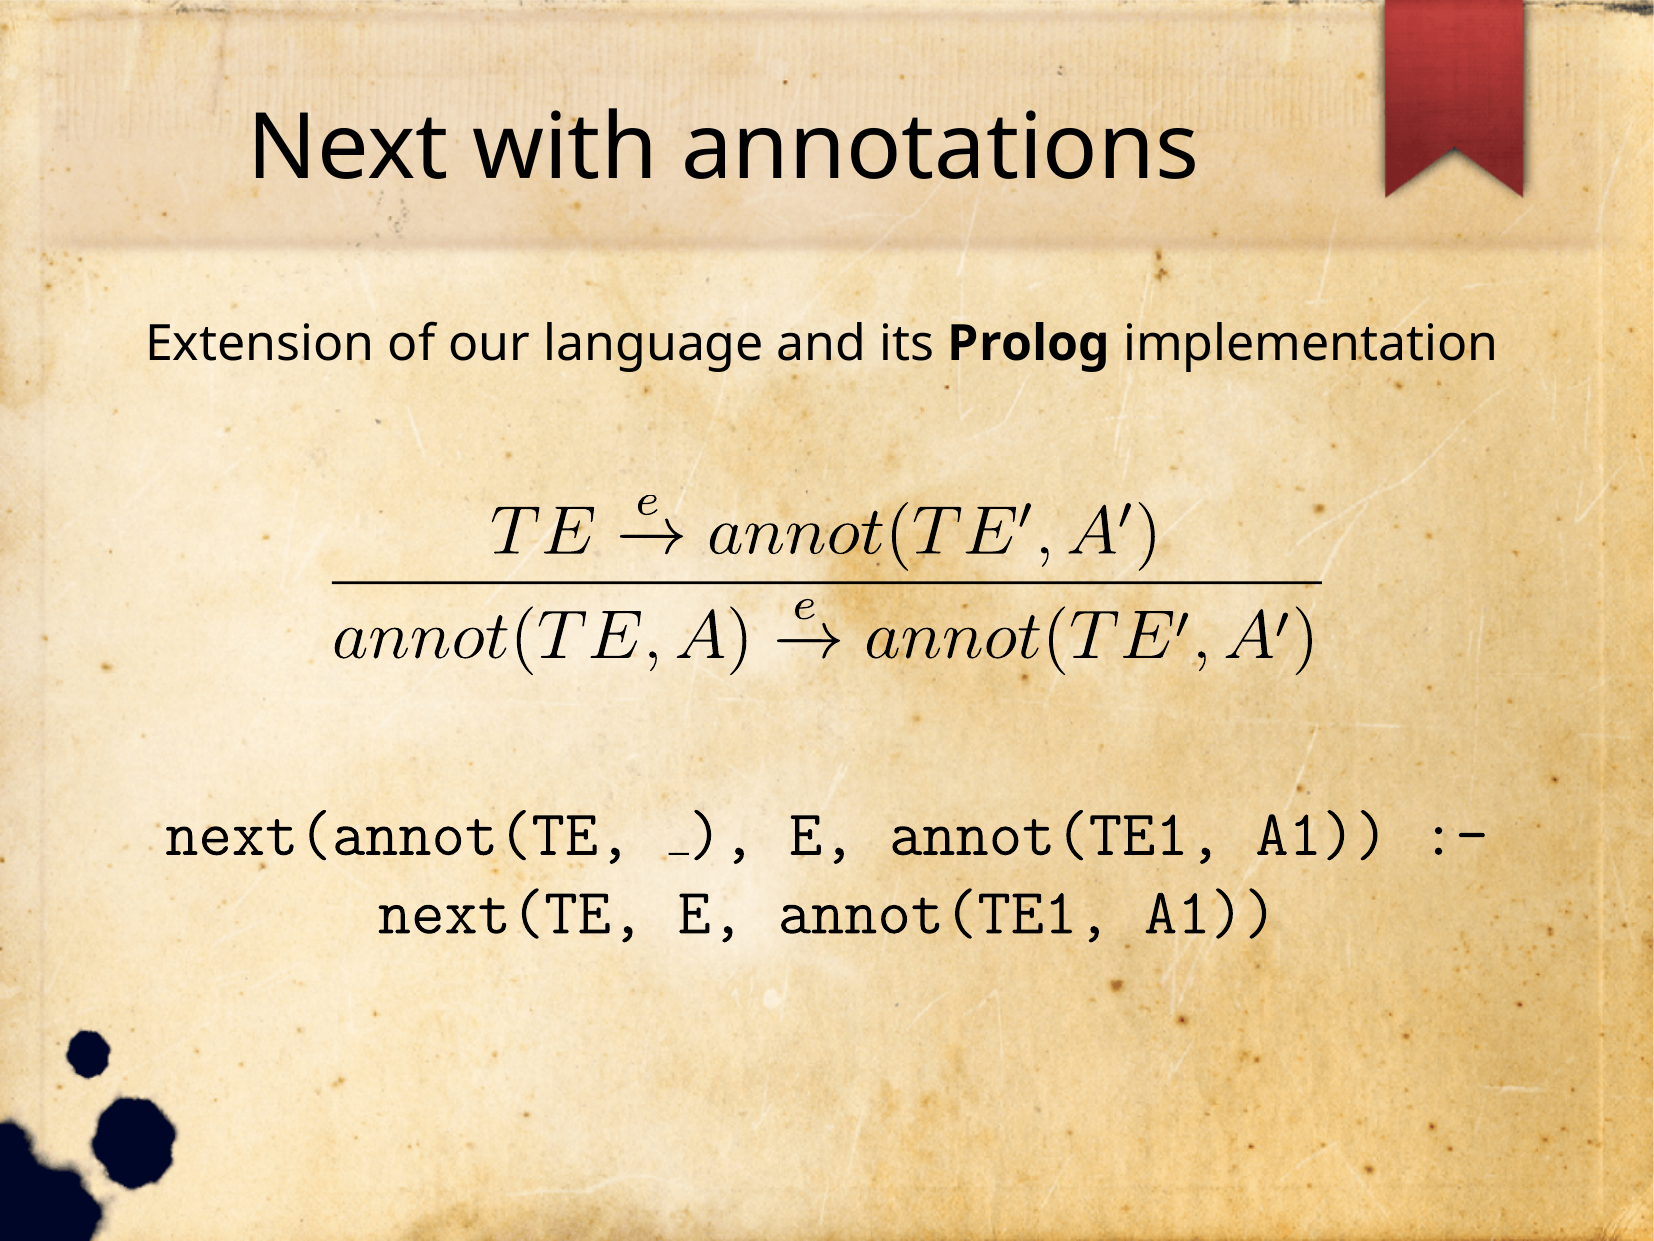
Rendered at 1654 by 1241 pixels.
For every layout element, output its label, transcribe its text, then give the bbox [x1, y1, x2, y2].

picture [0, 0, 1654, 1241]
text_box Extension of our language and its Prolog implementation [90, 300, 1555, 386]
title Next with annotations [82, 12, 1366, 273]
